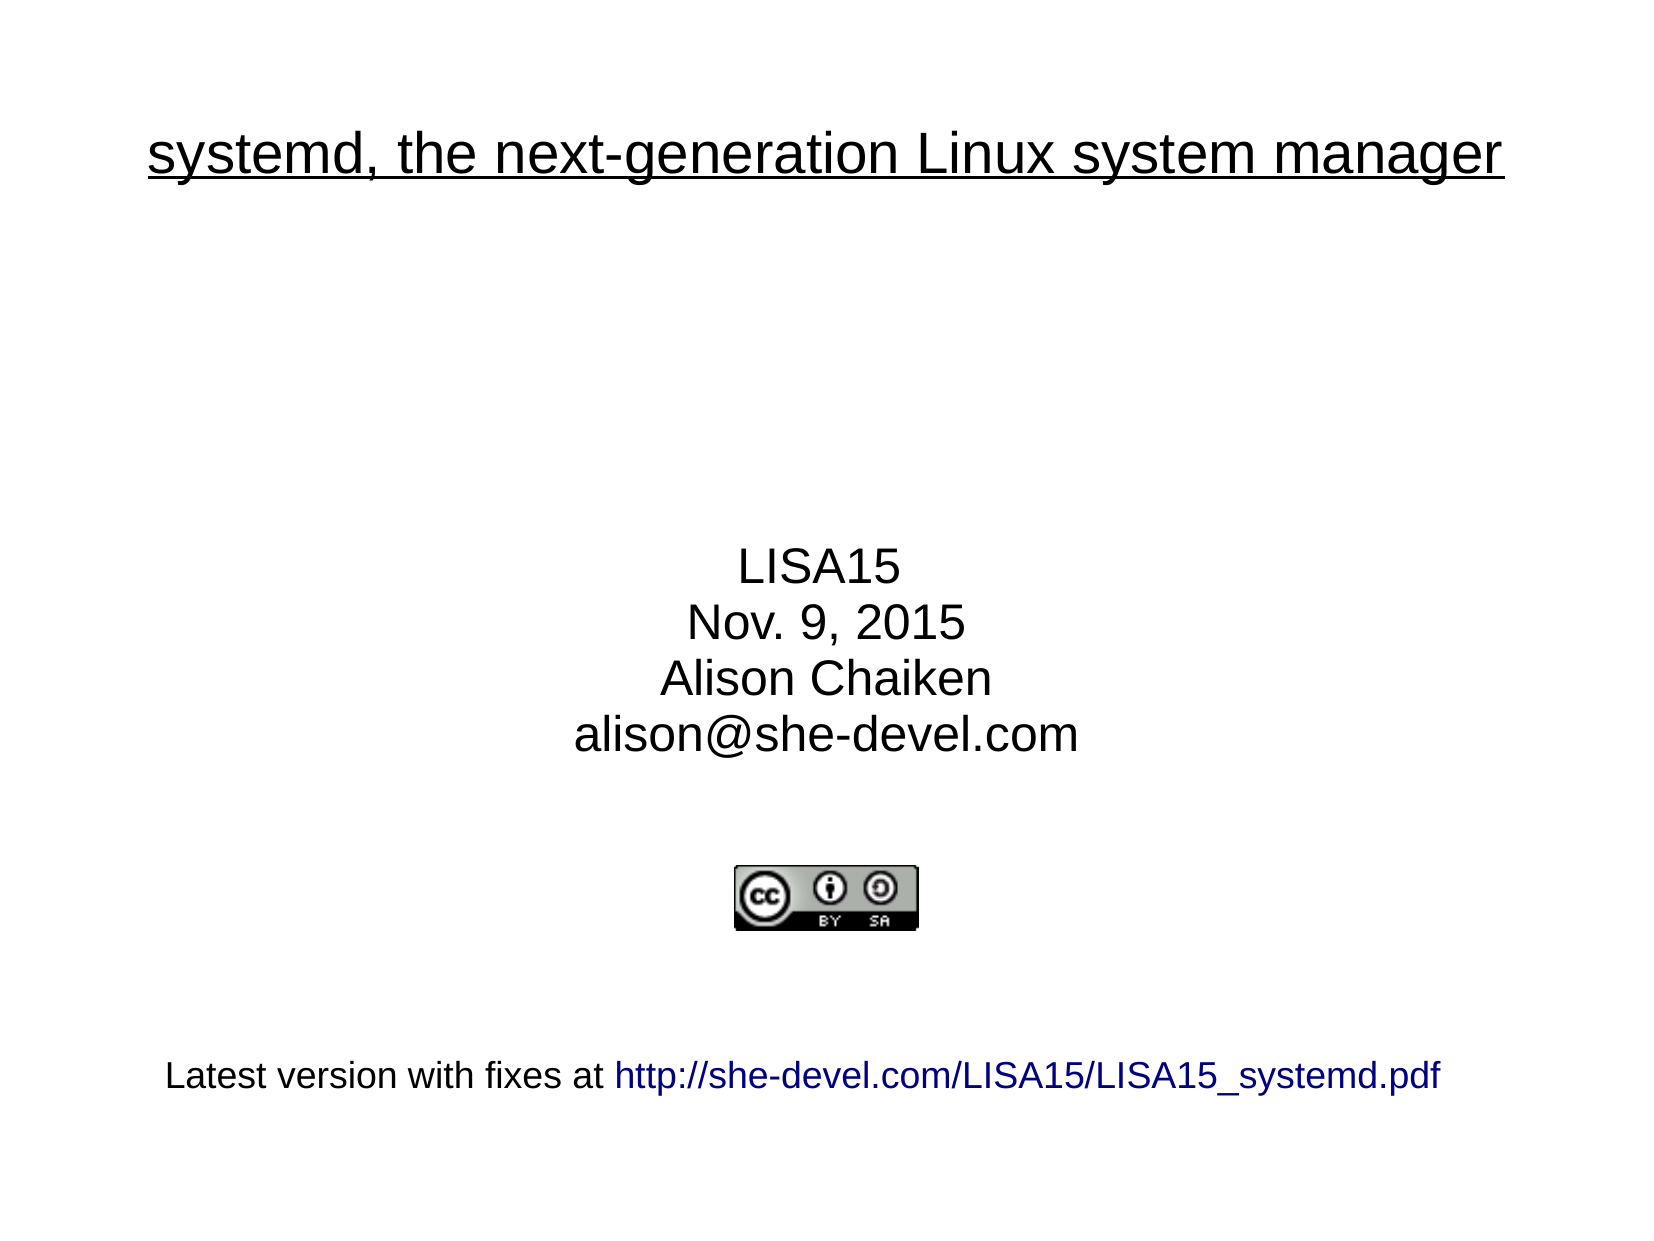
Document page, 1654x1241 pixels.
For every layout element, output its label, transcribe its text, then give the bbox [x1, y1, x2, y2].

picture [734, 865, 919, 931]
text_box Latest version with fixes at http://she-devel.com/LISA15/LISA15_systemd.pdf [150, 1047, 1504, 1105]
title systemd, the next-generation Linux system manager [82, 49, 1571, 257]
subtitle LISA15 Nov. 9, 2015 Alison Chaiken alison@she-devel.com [82, 290, 1571, 1010]
